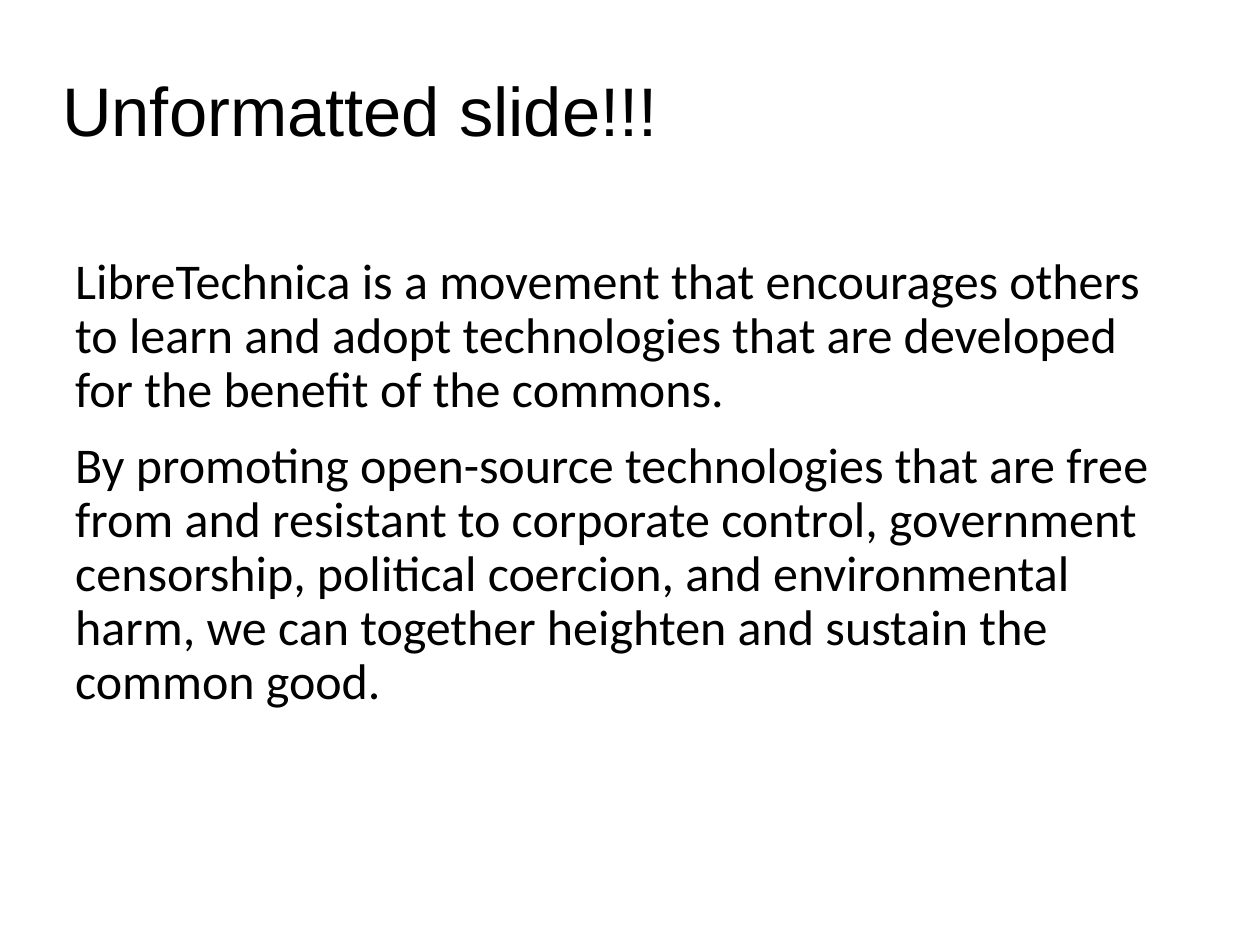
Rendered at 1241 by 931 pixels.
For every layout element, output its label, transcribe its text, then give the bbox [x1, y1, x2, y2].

list LibreTechnica is a movement that encourages others to learn and adopt technologies that are developed for the benefit of the commons. By promoting open-source technologies that are free from and resistant to corporate control, government censorship, political coercion, and environmental harm, we can together heighten and sustain the common good. [62, 256, 1179, 789]
title Unformatted slide!!! [62, 37, 1179, 193]
